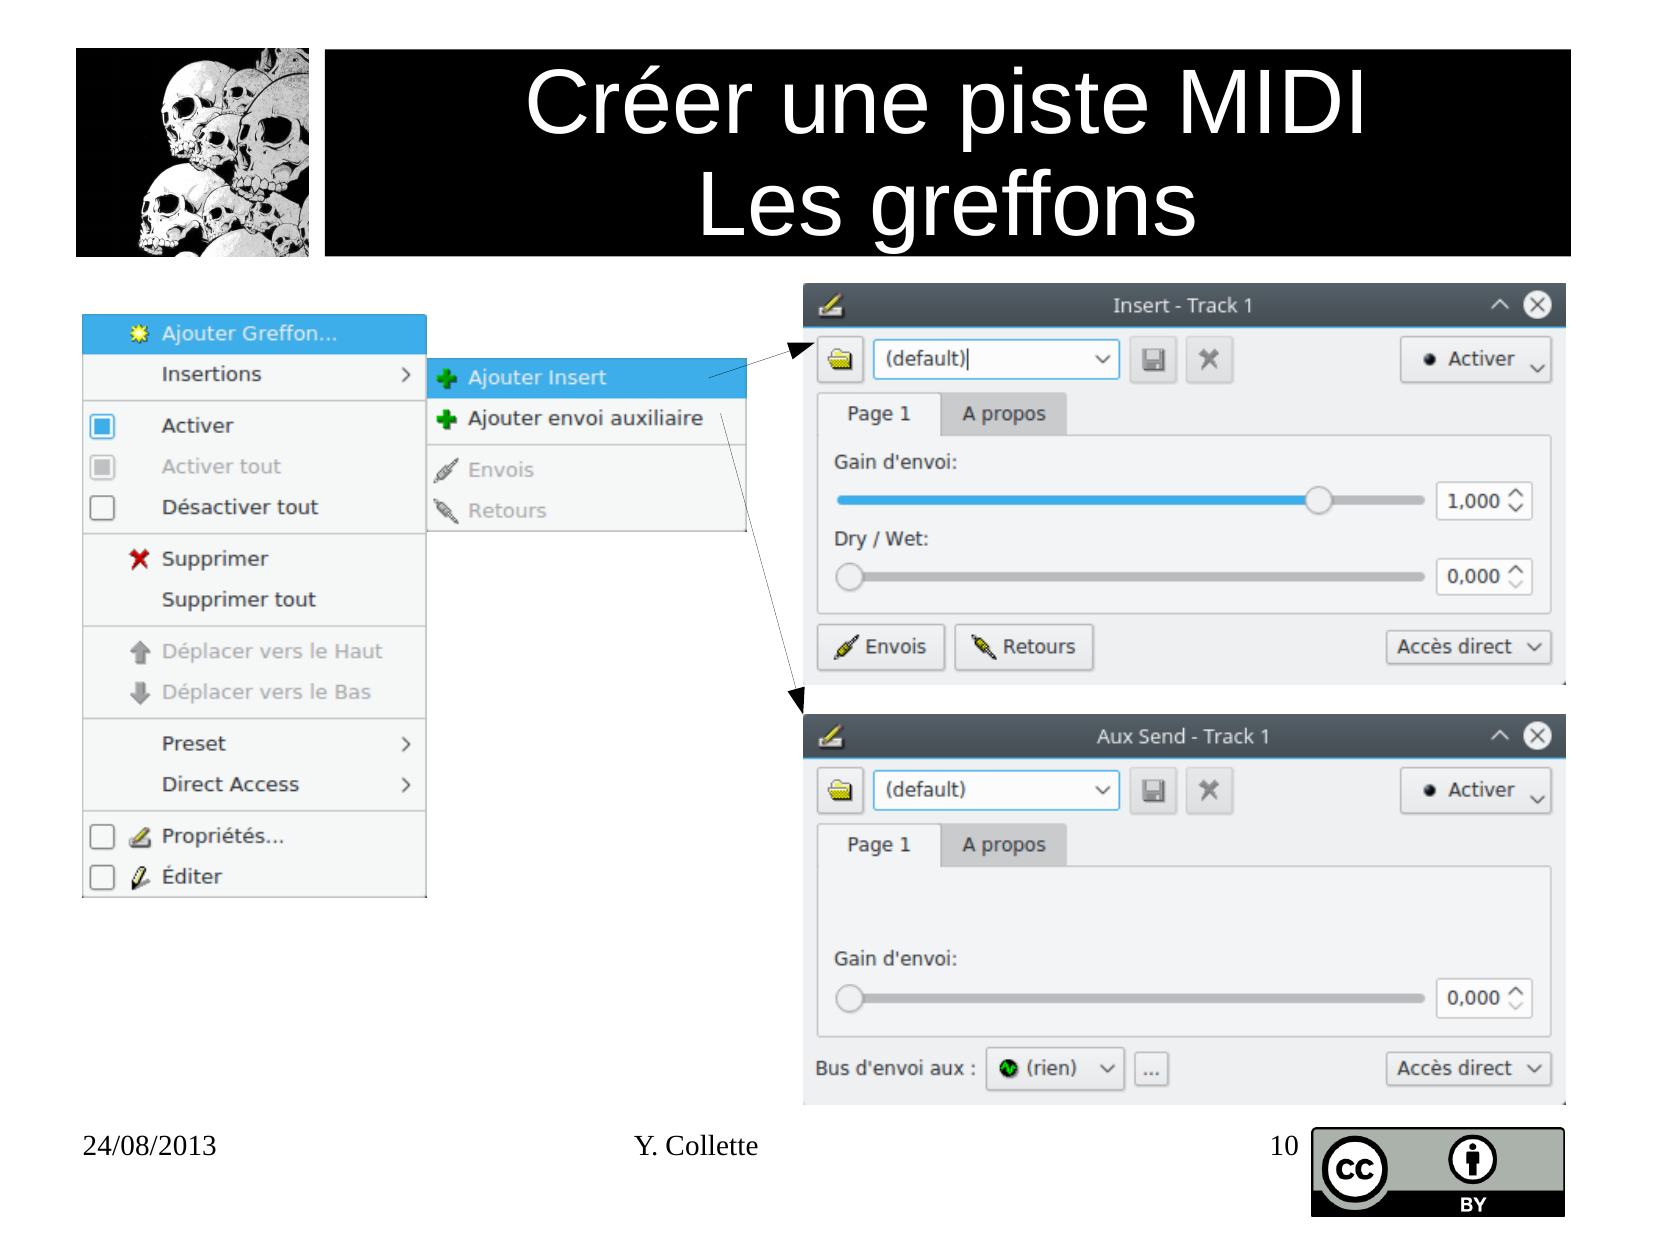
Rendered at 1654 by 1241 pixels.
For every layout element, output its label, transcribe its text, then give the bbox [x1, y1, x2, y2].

picture [803, 714, 1566, 1106]
title Créer une piste MIDI Les greffons [324, 49, 1571, 257]
picture [76, 48, 309, 257]
picture [82, 314, 747, 898]
picture [1311, 1127, 1565, 1217]
picture [803, 283, 1566, 685]
